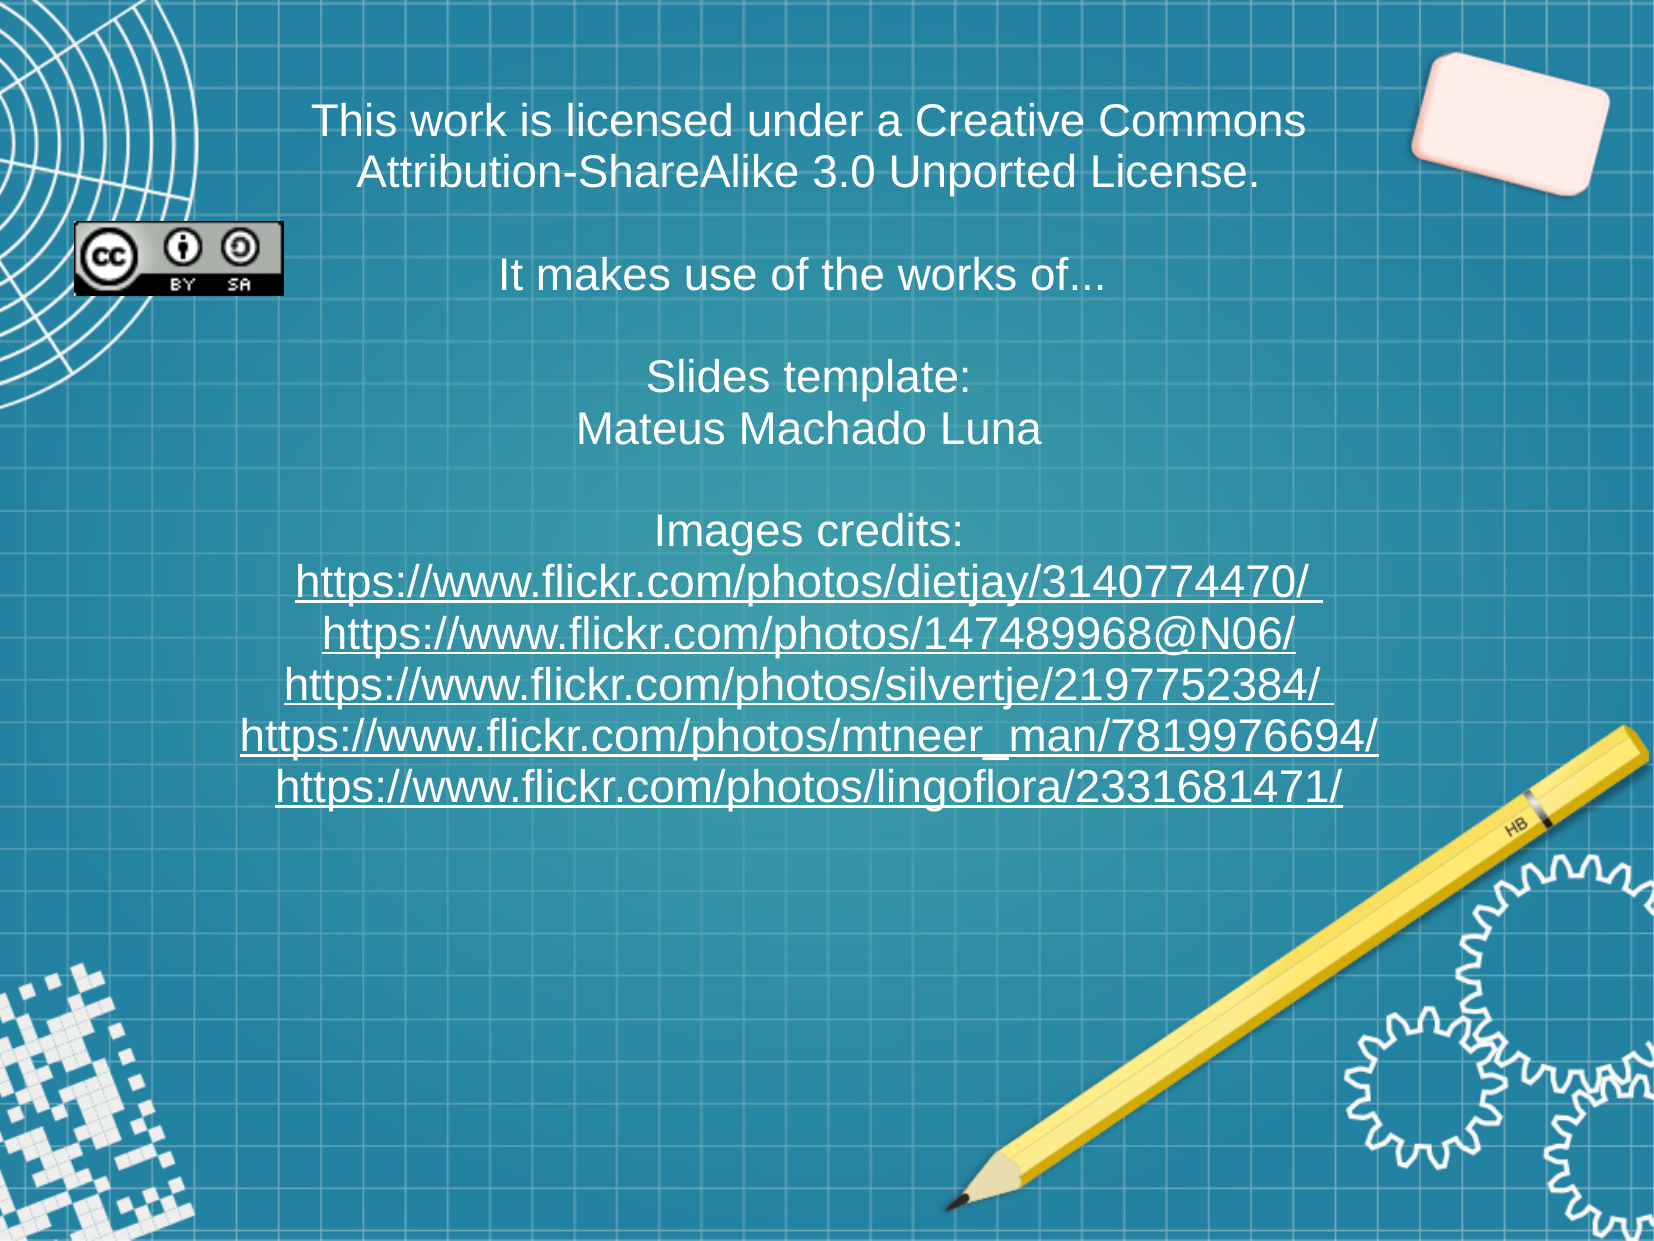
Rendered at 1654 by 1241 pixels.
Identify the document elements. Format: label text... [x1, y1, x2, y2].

title This work is licensed under a Creative Commons Attribution-ShareAlike 3.0 Unported License. It makes use of the works of... Slides template: Mateus Machado Luna Images credits: https://www.flickr.com/photos/dietjay/3140774470/ https://www.flickr.com/photos/147489968@N06/ https://www.flickr.com/photos/silvertje/2197752384/ https://www.flickr.com/photos/mtneer_man/7819976694/ https://www.flickr.com/photos/lingoflora/2331681471/ [218, 95, 1400, 916]
picture [0, 0, 1654, 1241]
